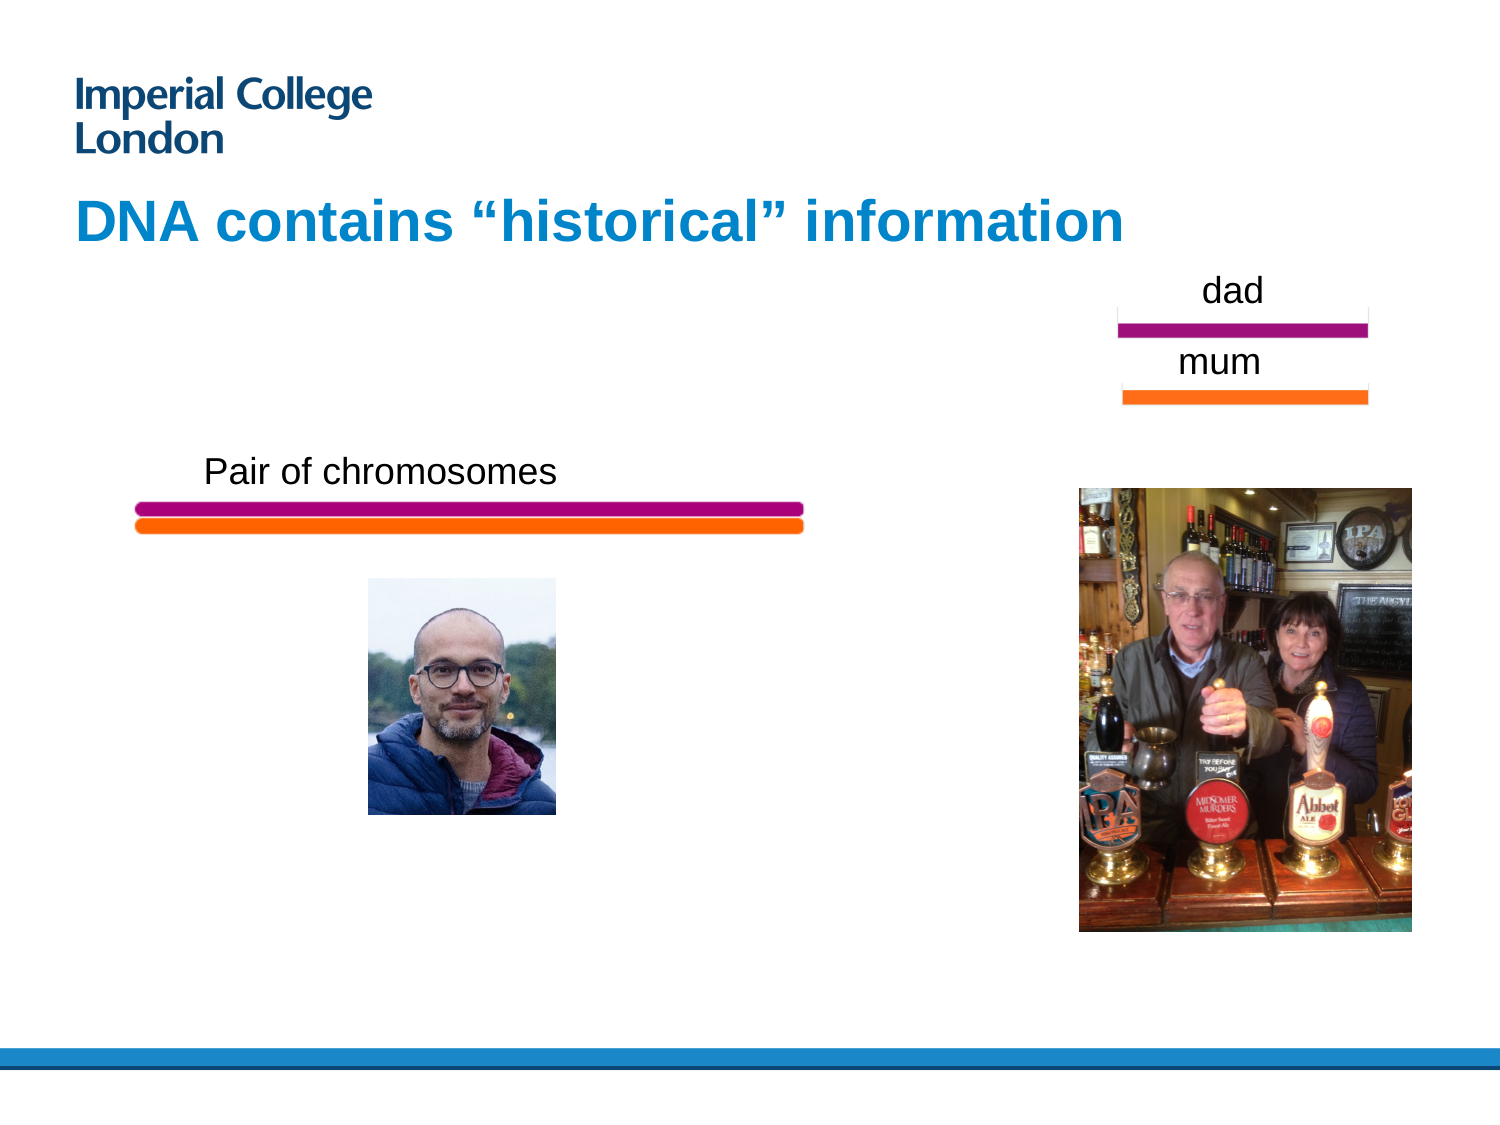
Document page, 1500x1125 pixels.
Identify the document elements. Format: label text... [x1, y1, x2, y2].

title DNA contains “historical” information [75, 172, 1426, 256]
text_box dad [1187, 262, 1308, 319]
text_box Pair of chromosomes [188, 442, 573, 500]
text_box mum [1163, 332, 1329, 390]
picture [0, 0, 1500, 1125]
